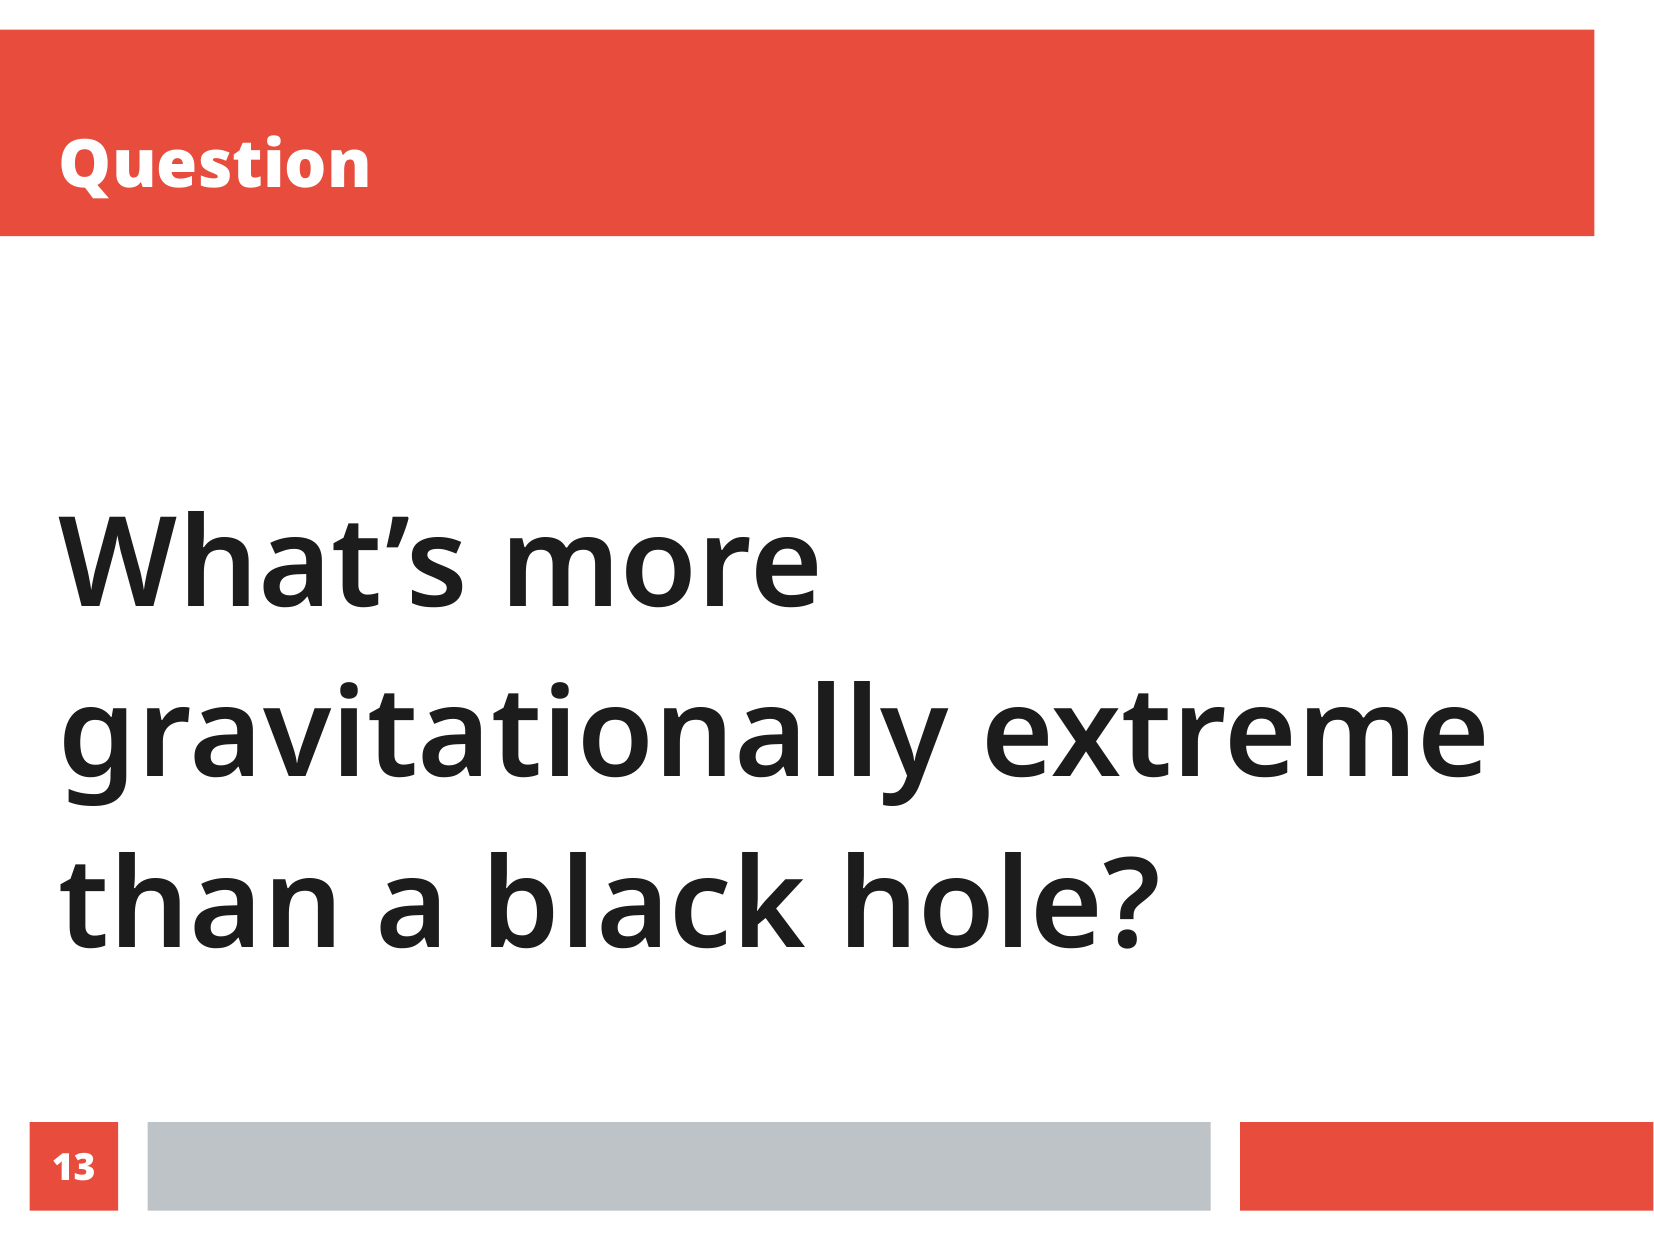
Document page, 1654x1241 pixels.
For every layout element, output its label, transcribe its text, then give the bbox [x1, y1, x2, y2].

list What’s more gravitationally extreme than a black hole? [59, 472, 1565, 1241]
title Question [59, 59, 1595, 207]
